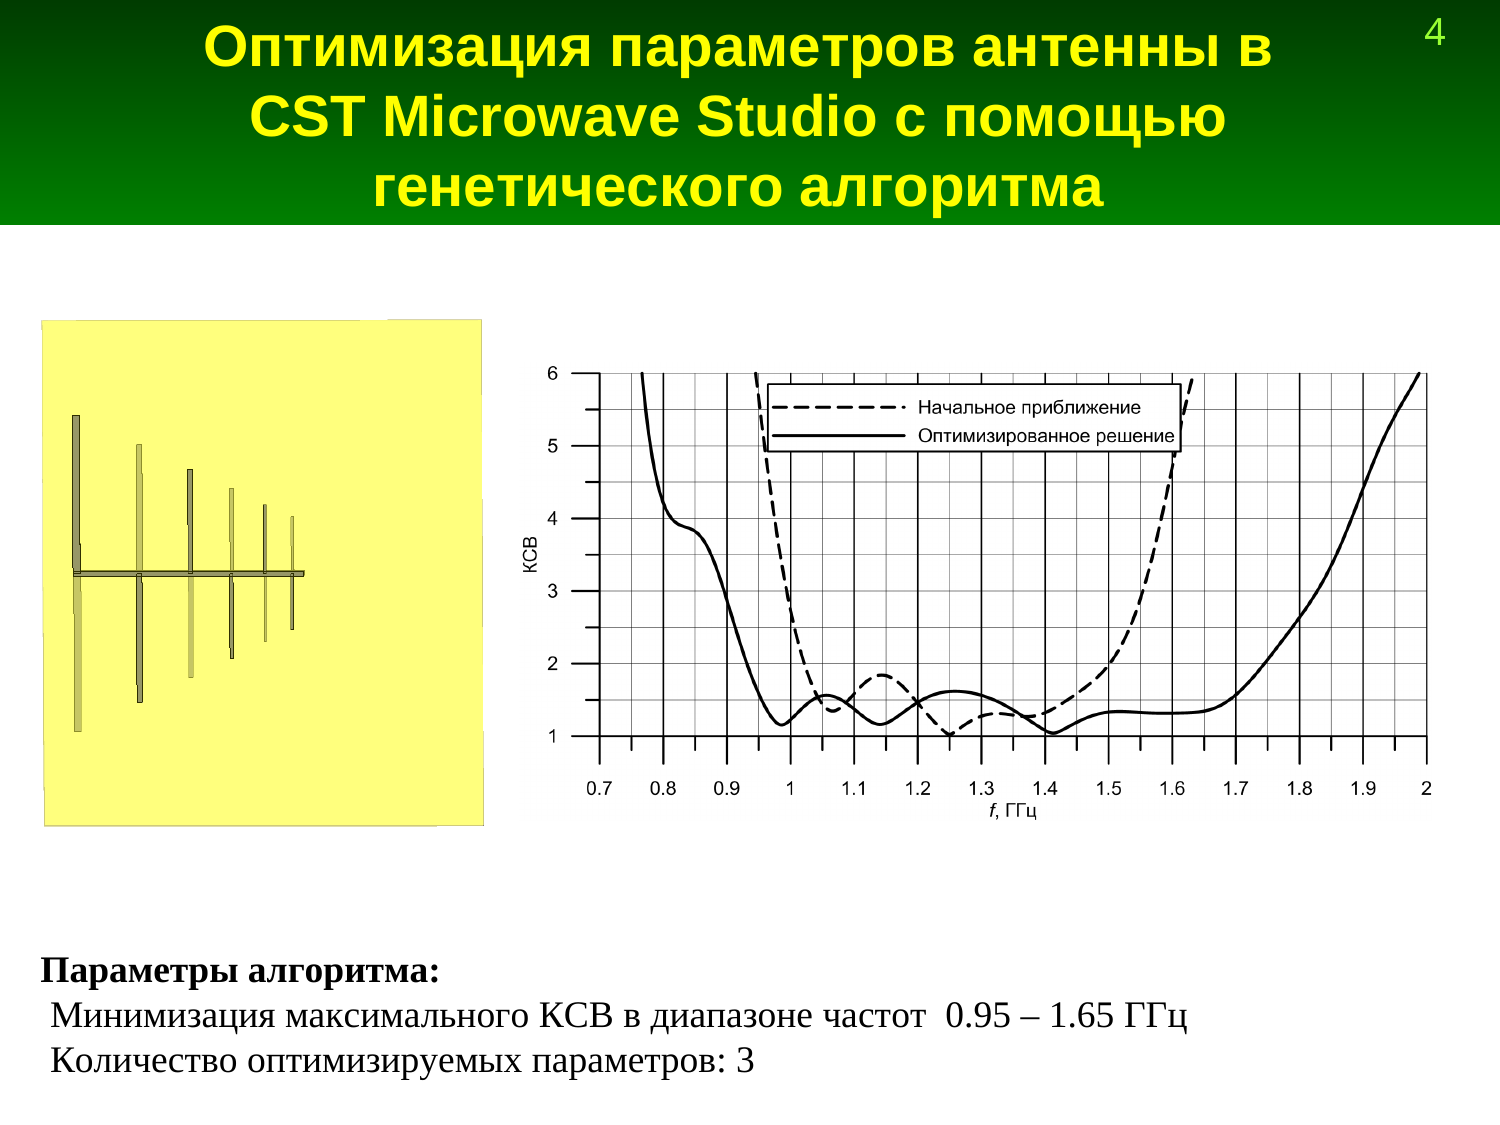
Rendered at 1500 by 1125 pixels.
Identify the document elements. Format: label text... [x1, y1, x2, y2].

picture [519, 362, 1432, 821]
picture [23, 306, 495, 839]
text_box Параметры алгоритма: Минимизация максимального КСВ в диапазоне частот 0.95 – 1.65 ГГц Количество оптимизируемых параметров: 3 [25, 937, 1211, 1105]
title Оптимизация параметров антенны в CST Microwave Studio с помощью генетического алгоритма [88, 18, 1389, 207]
